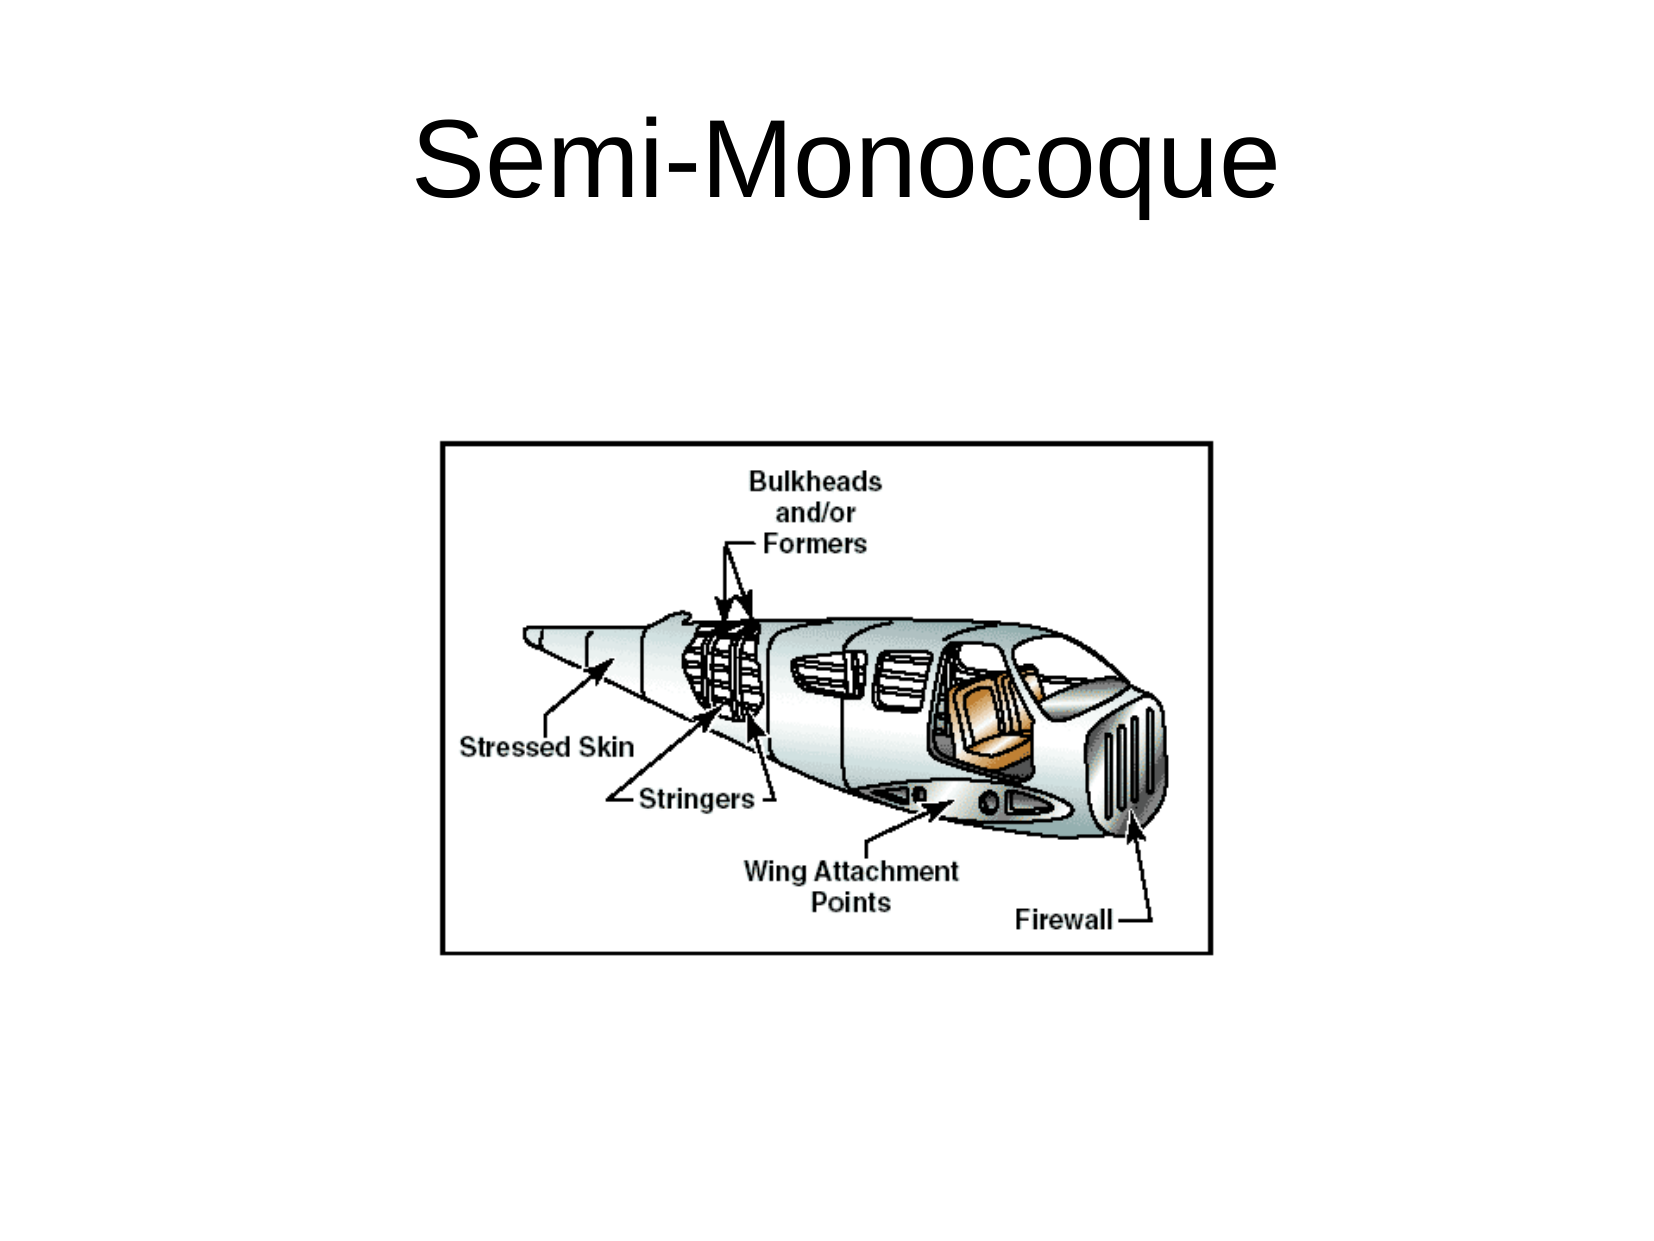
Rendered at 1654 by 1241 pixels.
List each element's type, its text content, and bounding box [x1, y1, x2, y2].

title Semi-Monocoque [82, 49, 1571, 257]
picture [437, 438, 1217, 959]
